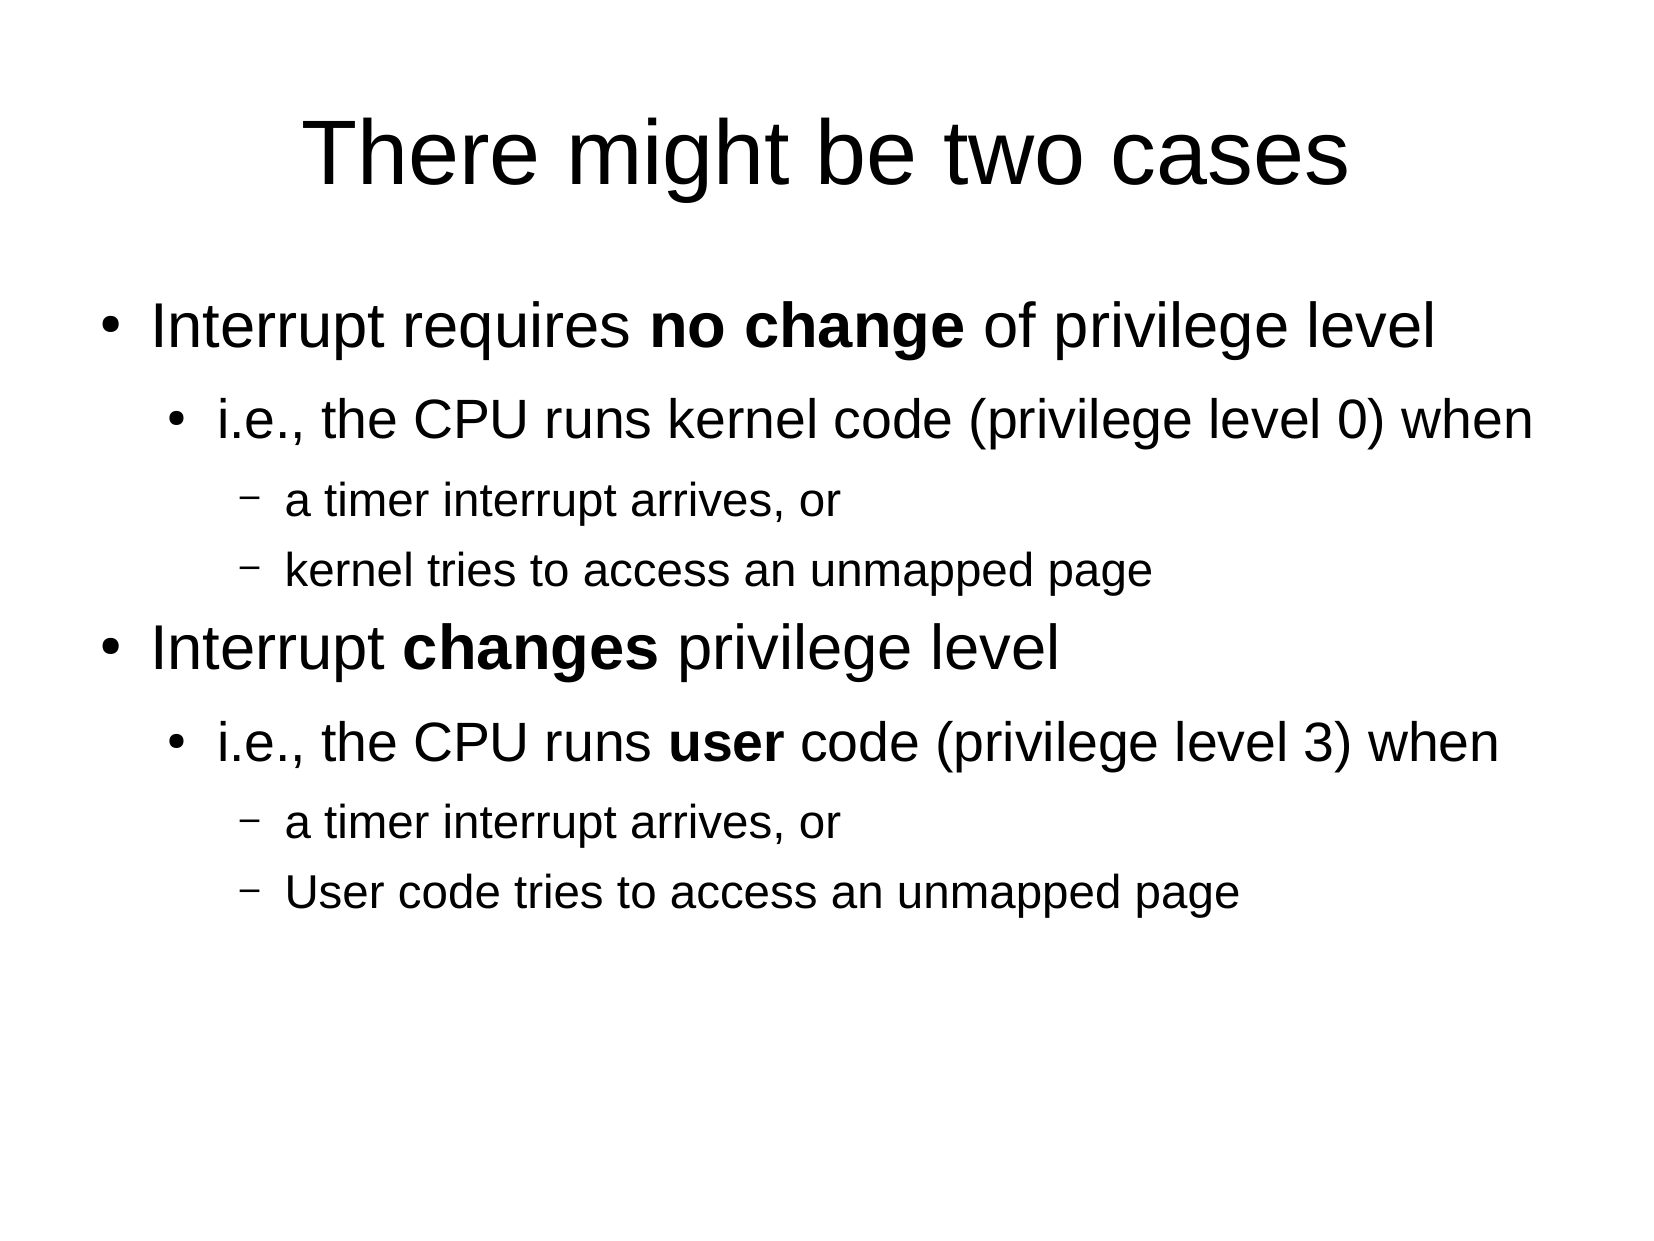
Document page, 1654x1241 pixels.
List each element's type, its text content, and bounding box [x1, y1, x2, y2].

title There might be two cases [82, 49, 1571, 257]
list Interrupt requires no change of privilege level i.e., the CPU runs kernel code (privilege level 0) when a timer interrupt arrives, or kernel tries to access an unmapped page Interrupt changes privilege level i.e., the CPU runs user code (privilege level 3) when a timer interrupt arrives, or User code tries to access an unmapped page [82, 290, 1571, 1010]
